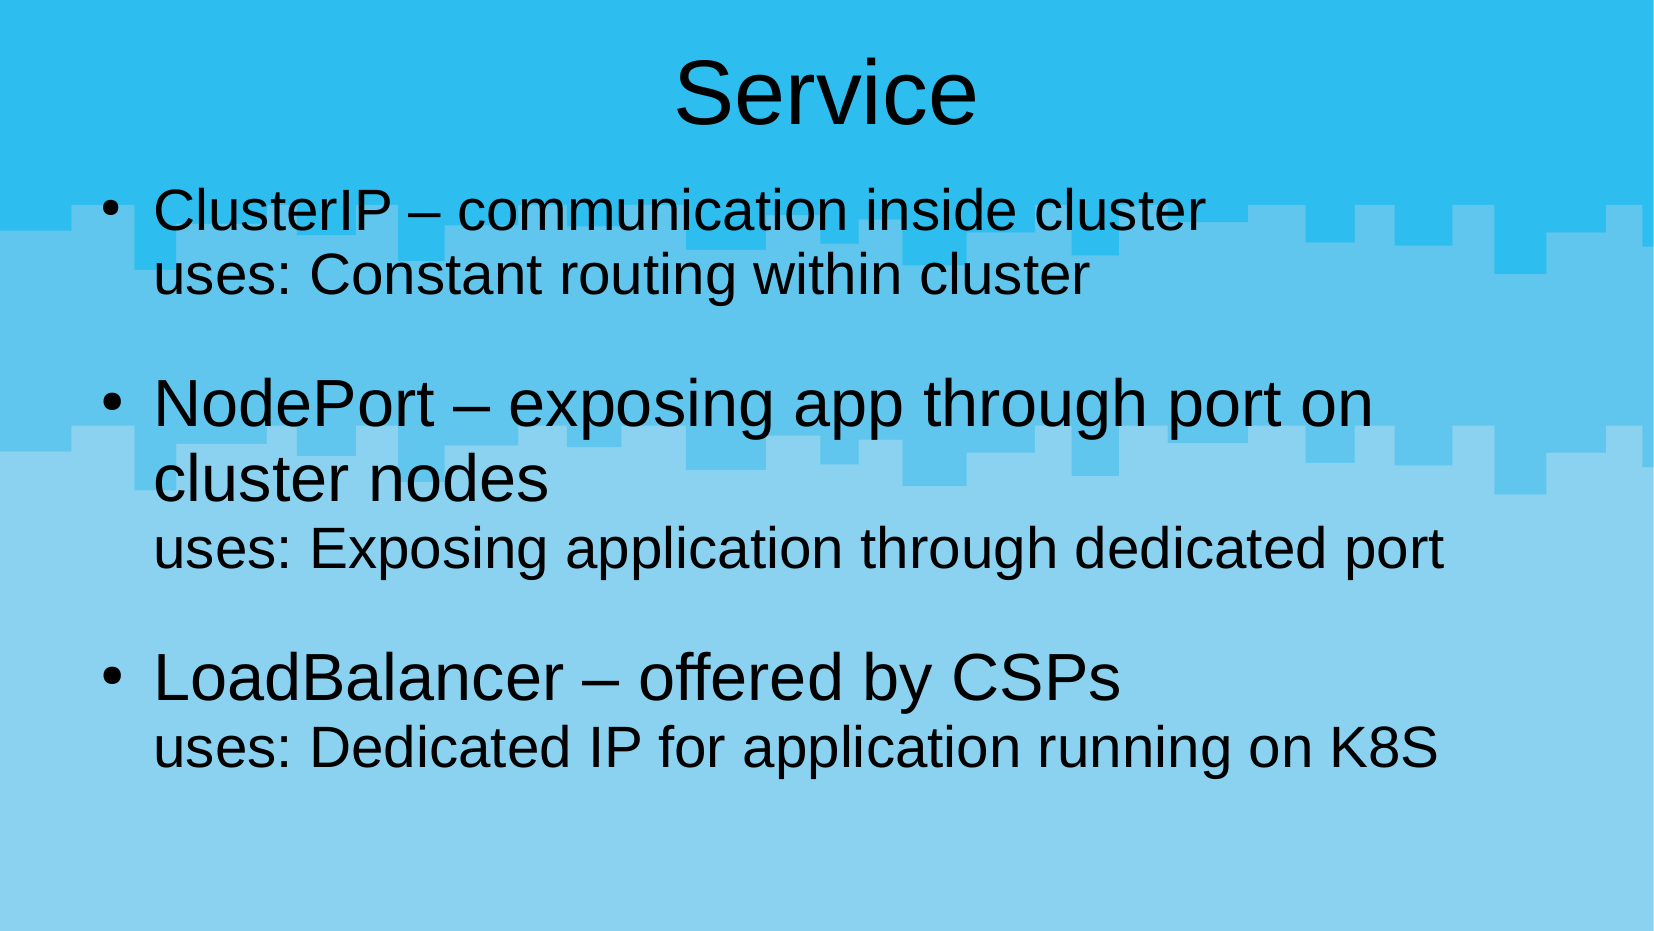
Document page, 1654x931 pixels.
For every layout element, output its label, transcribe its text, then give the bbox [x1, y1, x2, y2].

list ClusterIP – communication inside cluster uses: Constant routing within cluster NodePort – exposing app through port on cluster nodes uses: Exposing application through dedicated port LoadBalancer – offered by CSPs uses: Dedicated IP for application running on K8S [82, 177, 1571, 886]
title Service [82, 37, 1571, 148]
picture [0, 0, 1654, 931]
